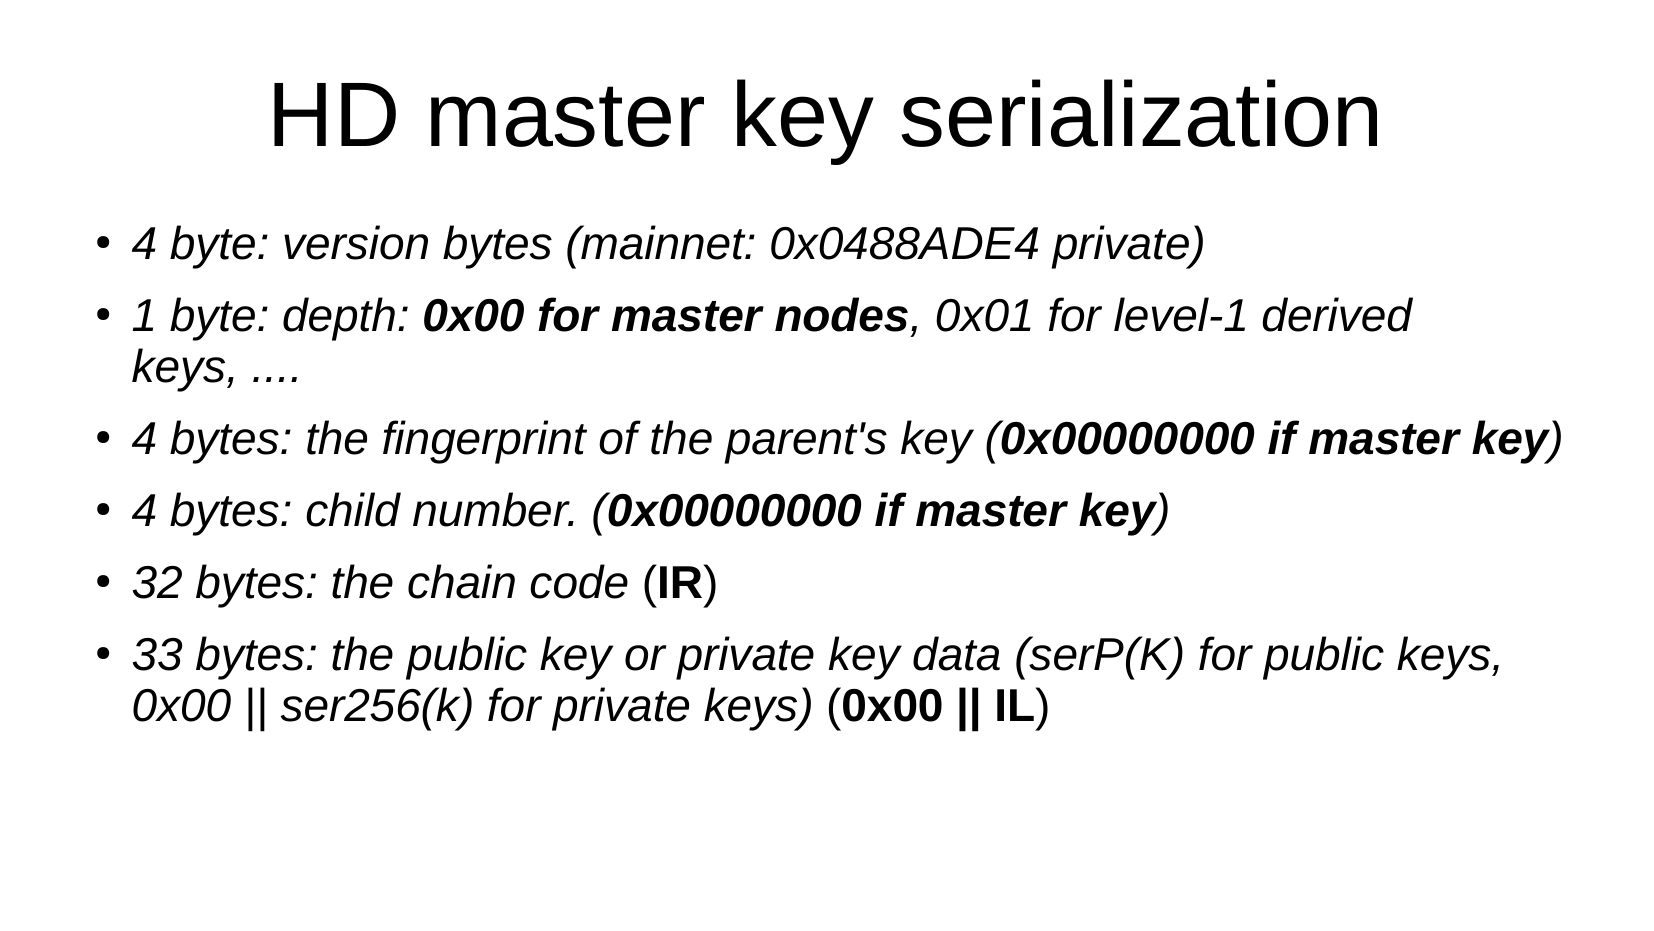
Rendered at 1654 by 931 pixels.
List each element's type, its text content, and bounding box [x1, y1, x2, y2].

list 4 byte: version bytes (mainnet: 0x0488ADE4 private) 1 byte: depth: 0x00 for master nodes, 0x01 for level-1 derived keys, .... 4 bytes: the fingerprint of the parent's key (0x00000000 if master key) 4 bytes: child number. (0x00000000 if master key) 32 bytes: the chain code (IR) 33 bytes: the public key or private key data (serP(K) for public keys, 0x00 || ser256(k) for private keys) (0x00 || IL) [82, 217, 1571, 758]
title HD master key serialization [82, 37, 1571, 193]
